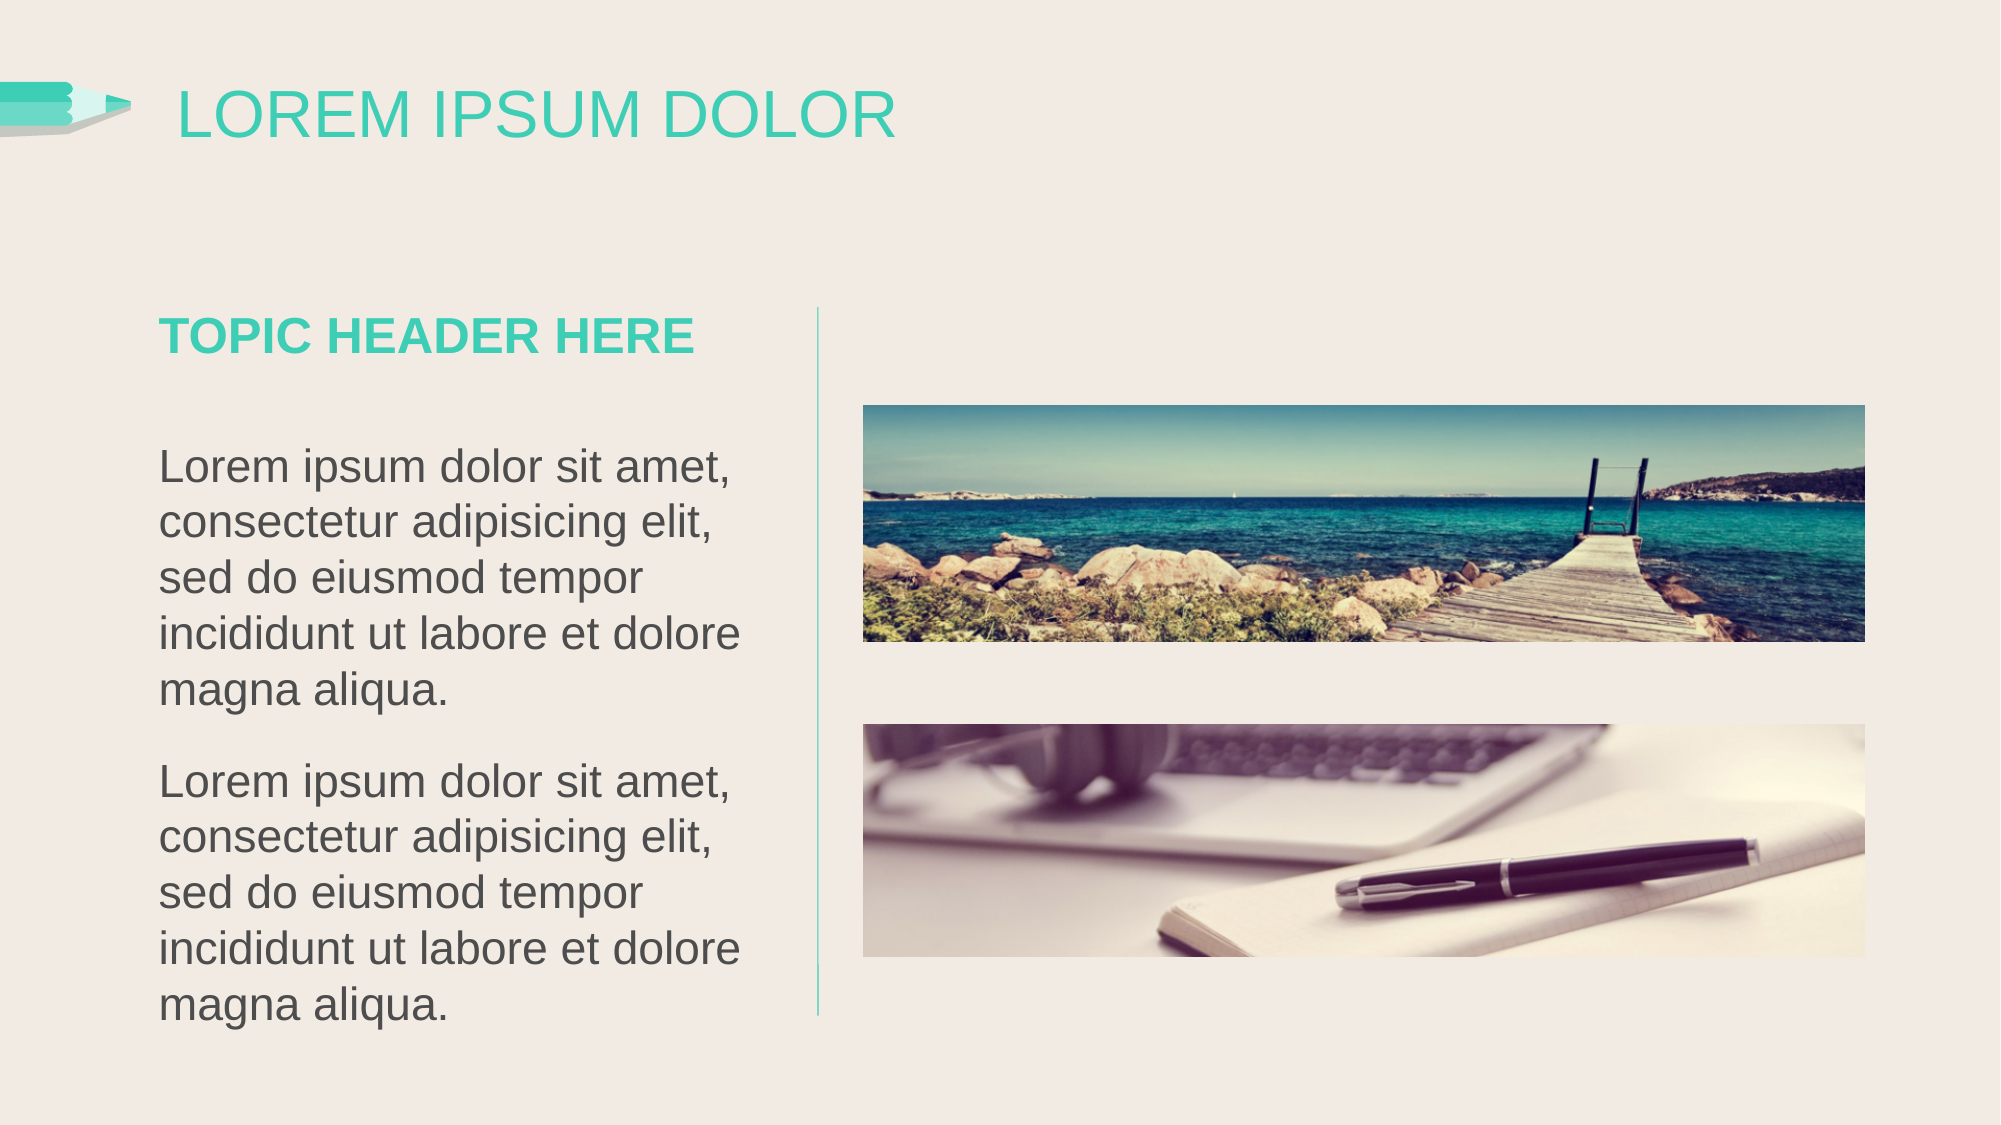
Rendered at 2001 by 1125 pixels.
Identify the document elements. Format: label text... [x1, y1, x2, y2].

text_box Lorem ipsum dolor sit amet, consectetur adipisicing elit, sed do eiusmod tempor incididunt ut labore et dolore magna aliqua. [143, 743, 797, 1040]
text_box LOREM IPSUM DOLOR [161, 60, 1802, 160]
picture [0, 0, 2001, 1125]
text_box TOPIC HEADER HERE [143, 295, 797, 406]
text_box Lorem ipsum dolor sit amet, consectetur adipisicing elit, sed do eiusmod tempor incididunt ut labore et dolore magna aliqua. [143, 428, 797, 725]
